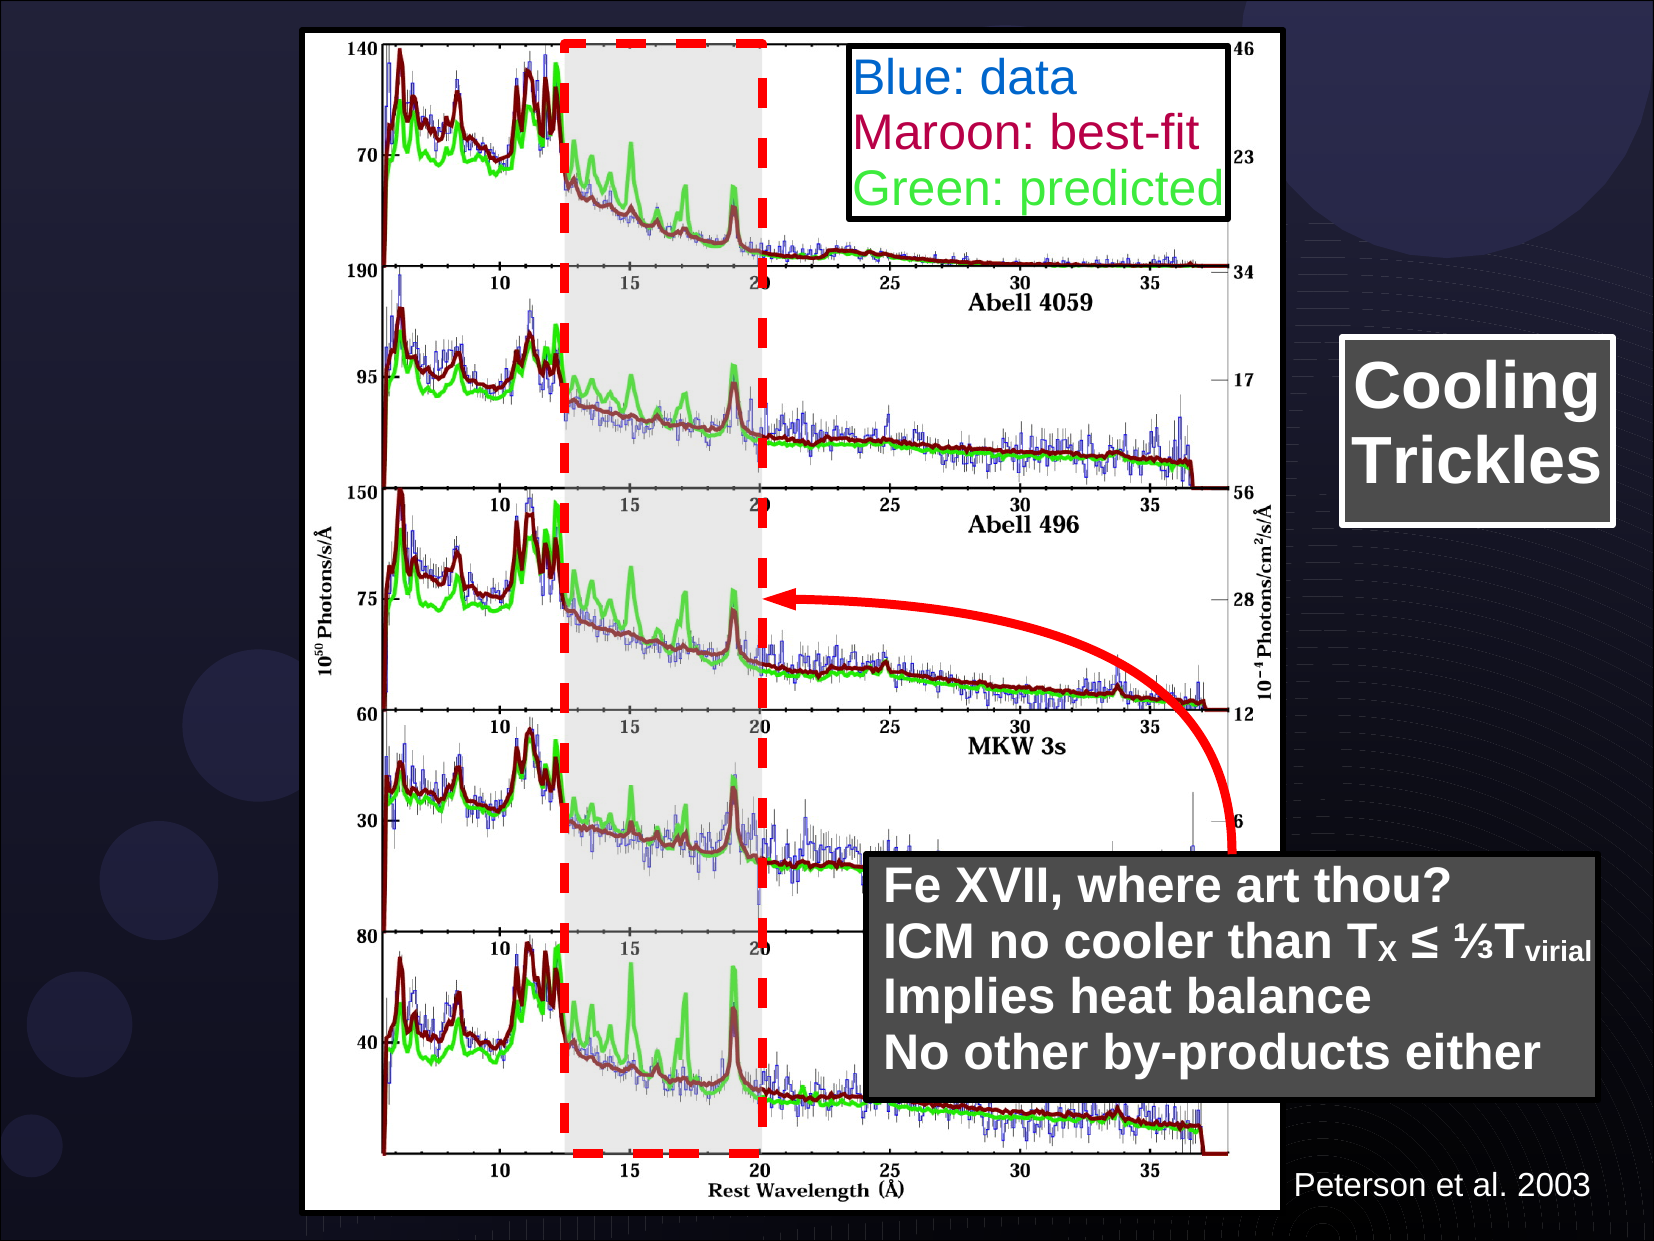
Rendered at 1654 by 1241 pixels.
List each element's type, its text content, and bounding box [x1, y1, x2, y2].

picture [305, 33, 1281, 1211]
text_box Cooling Trickles [1342, 337, 1613, 526]
text_box Peterson et al. 2003 [1293, 1166, 1592, 1204]
text_box [564, 43, 763, 1154]
text_box Fe XVII, where art thou? ICM no cooler than TX ≤ ⅓Tvirial Implies heat balance No other by-products either [866, 854, 1599, 1100]
text_box Blue: data Maroon: best-fit Green: predicted [849, 45, 1221, 220]
